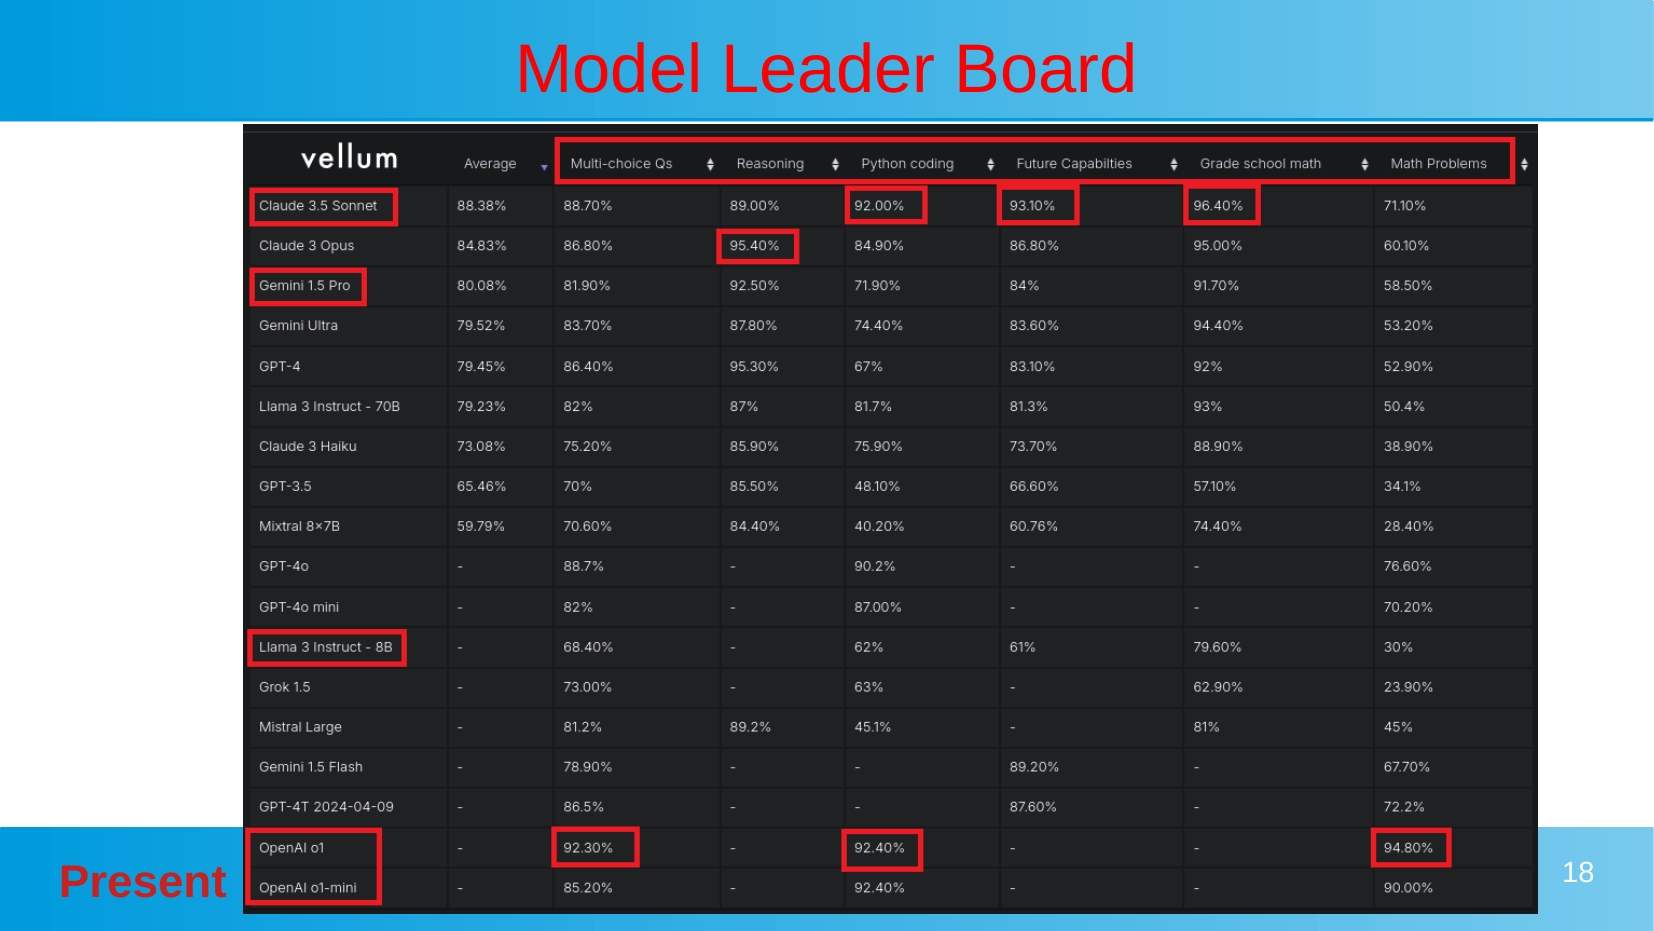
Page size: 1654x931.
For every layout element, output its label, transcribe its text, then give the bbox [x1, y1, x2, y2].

picture [243, 124, 1538, 914]
title Model Leader Board [59, 29, 1595, 108]
